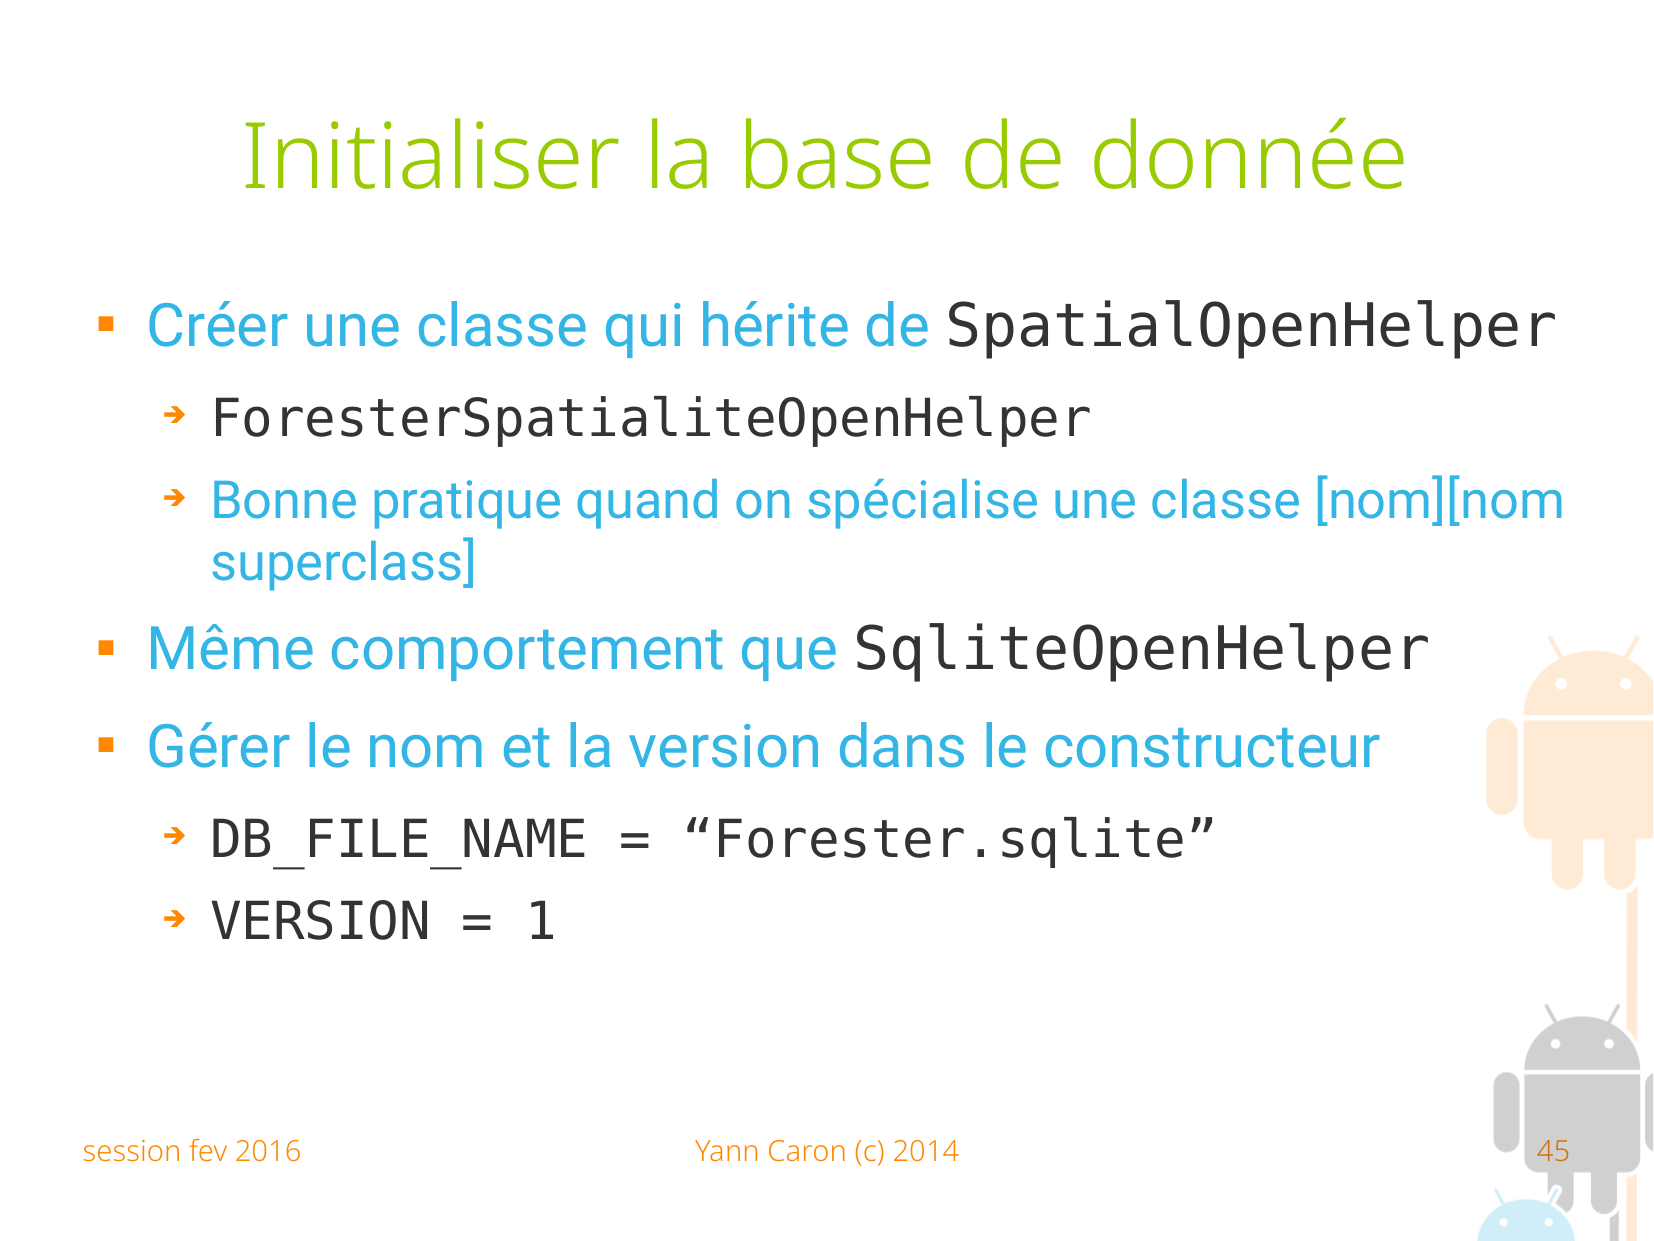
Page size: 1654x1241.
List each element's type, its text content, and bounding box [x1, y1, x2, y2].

list Créer une classe qui hérite de SpatialOpenHelper ForesterSpatialiteOpenHelper Bonne pratique quand on spécialise une classe [nom][nom superclass] Même comportement que SqliteOpenHelper Gérer le nom et la version dans le constructeur DB_FILE_NAME = “Forester.sqlite” VERSION = 1 [82, 290, 1571, 1010]
picture [240, 423, 1654, 1241]
title Initialiser la base de donnée [82, 49, 1571, 257]
